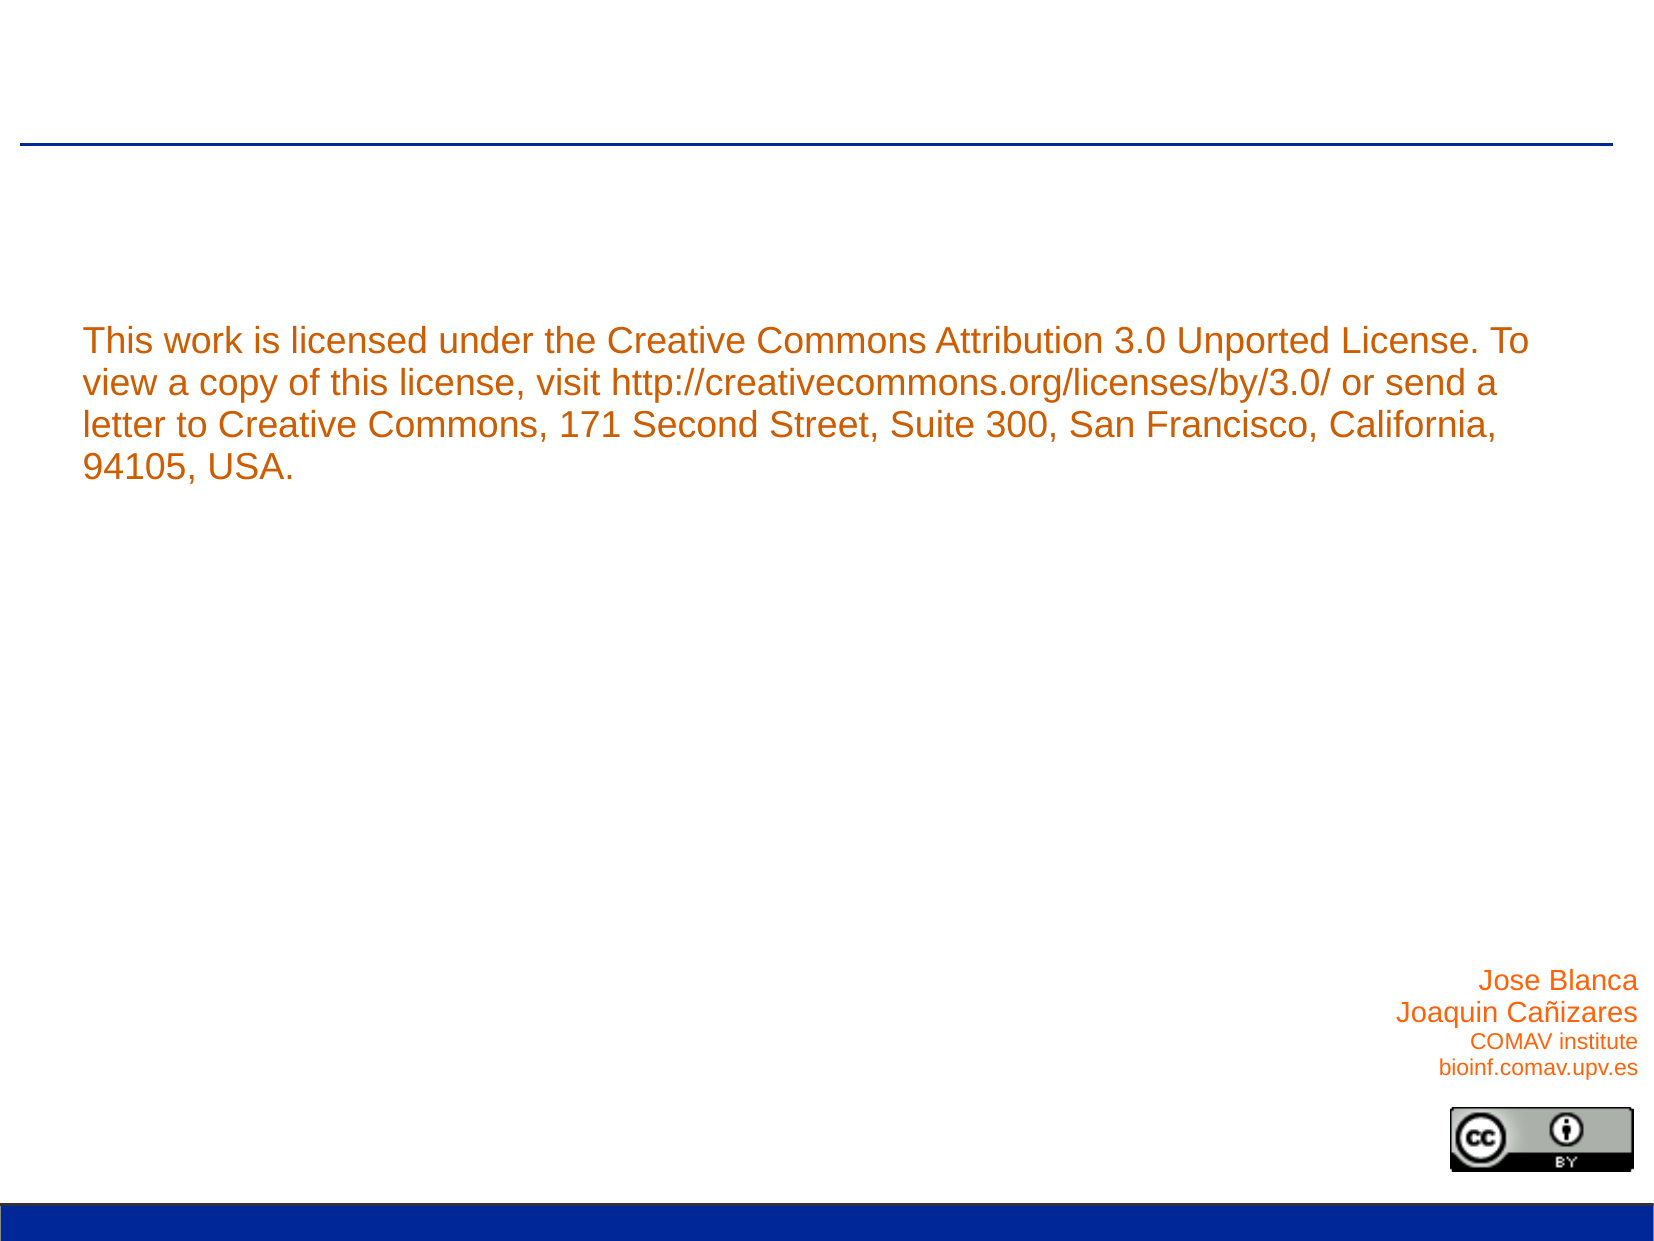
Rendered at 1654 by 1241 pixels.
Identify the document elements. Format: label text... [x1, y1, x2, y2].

picture [1450, 1107, 1634, 1172]
list This work is licensed under the Creative Commons Attribution 3.0 Unported License. To view a copy of this license, visit http://creativecommons.org/licenses/by/3.0/ or send a letter to Creative Commons, 171 Second Street, Suite 300, San Francisco, California, 94105, USA. [82, 319, 1571, 1139]
text_box Jose Blanca Joaquin Cañizares COMAV institute bioinf.comav.upv.es [1381, 956, 1654, 1089]
